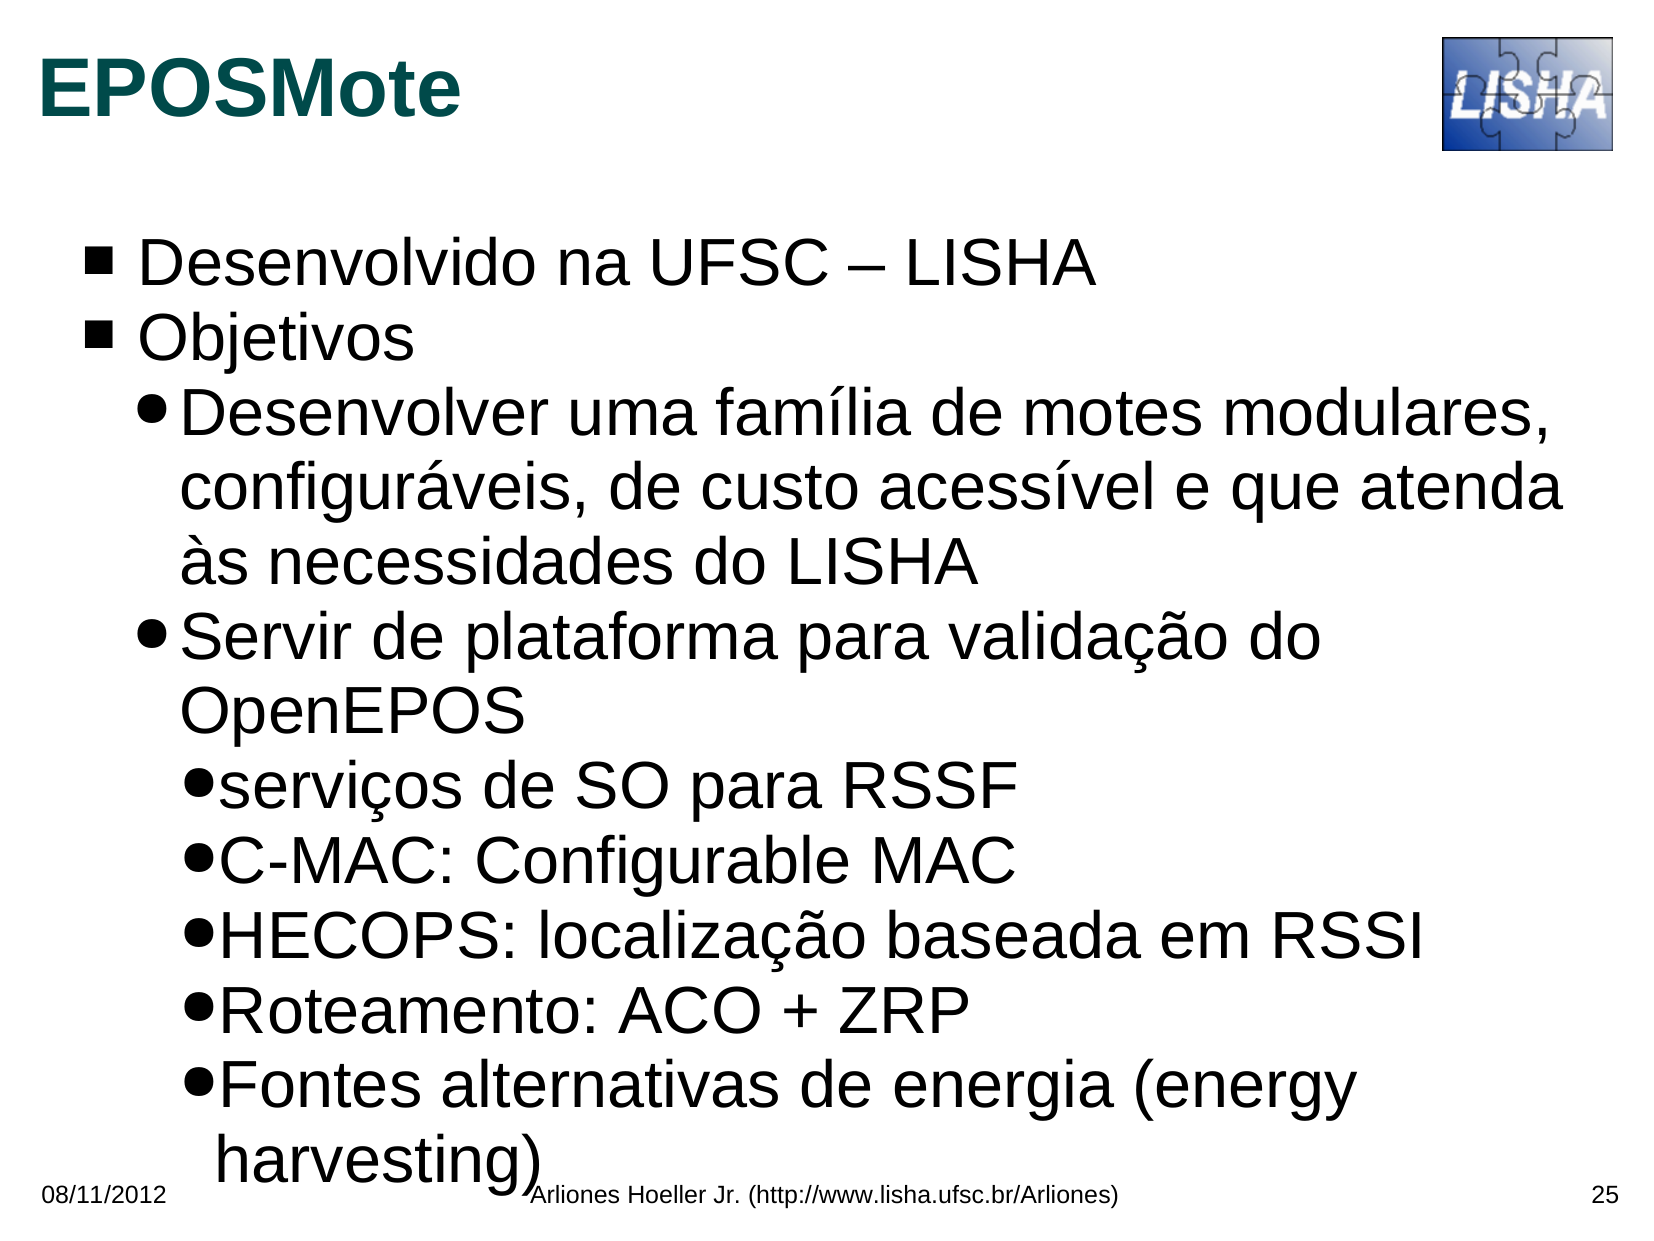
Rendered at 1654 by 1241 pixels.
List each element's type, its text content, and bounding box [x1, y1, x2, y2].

list Desenvolvido na UFSC – LISHA Objetivos Desenvolver uma família de motes modulares, configuráveis, de custo acessível e que atenda às necessidades do LISHA Servir de plataforma para validação do OpenEPOS serviços de SO para RSSF C-MAC: Configurable MAC HECOPS: localização baseada em RSSI Roteamento: ACO + ZRP Fontes alternativas de energia (energy harvesting) [37, 225, 1613, 1241]
picture [1442, 37, 1613, 151]
title EPOSMote [37, 37, 1426, 151]
